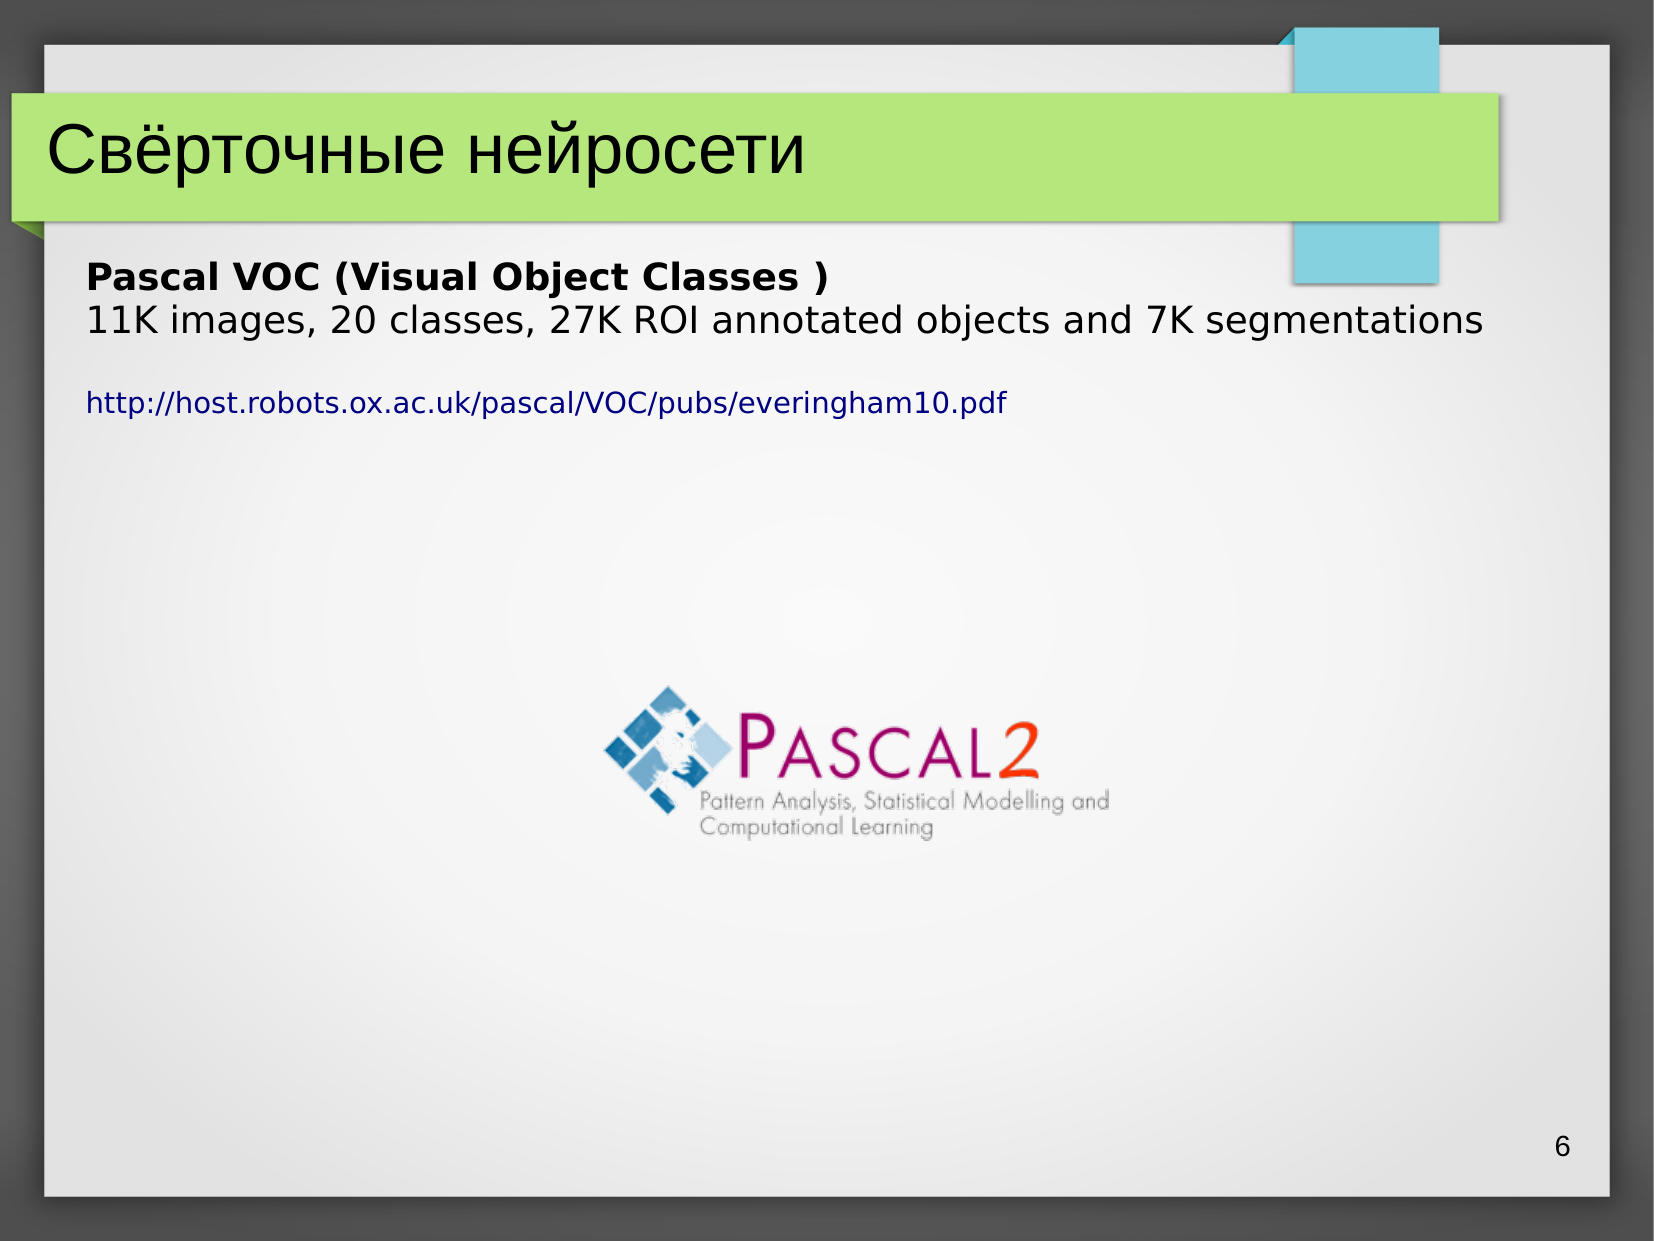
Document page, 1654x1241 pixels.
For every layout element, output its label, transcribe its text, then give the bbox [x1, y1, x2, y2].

text_box Pascal VOC (Visual Object Classes ) 11K images, 20 classes, 27K ROI annotated objects and 7K segmentations http://host.robots.ox.ac.uk/pascal/VOC/pubs/everingham10.pdf [70, 248, 1595, 473]
title Свёрточные нейросети [46, 109, 1499, 190]
picture [0, 0, 1654, 1241]
